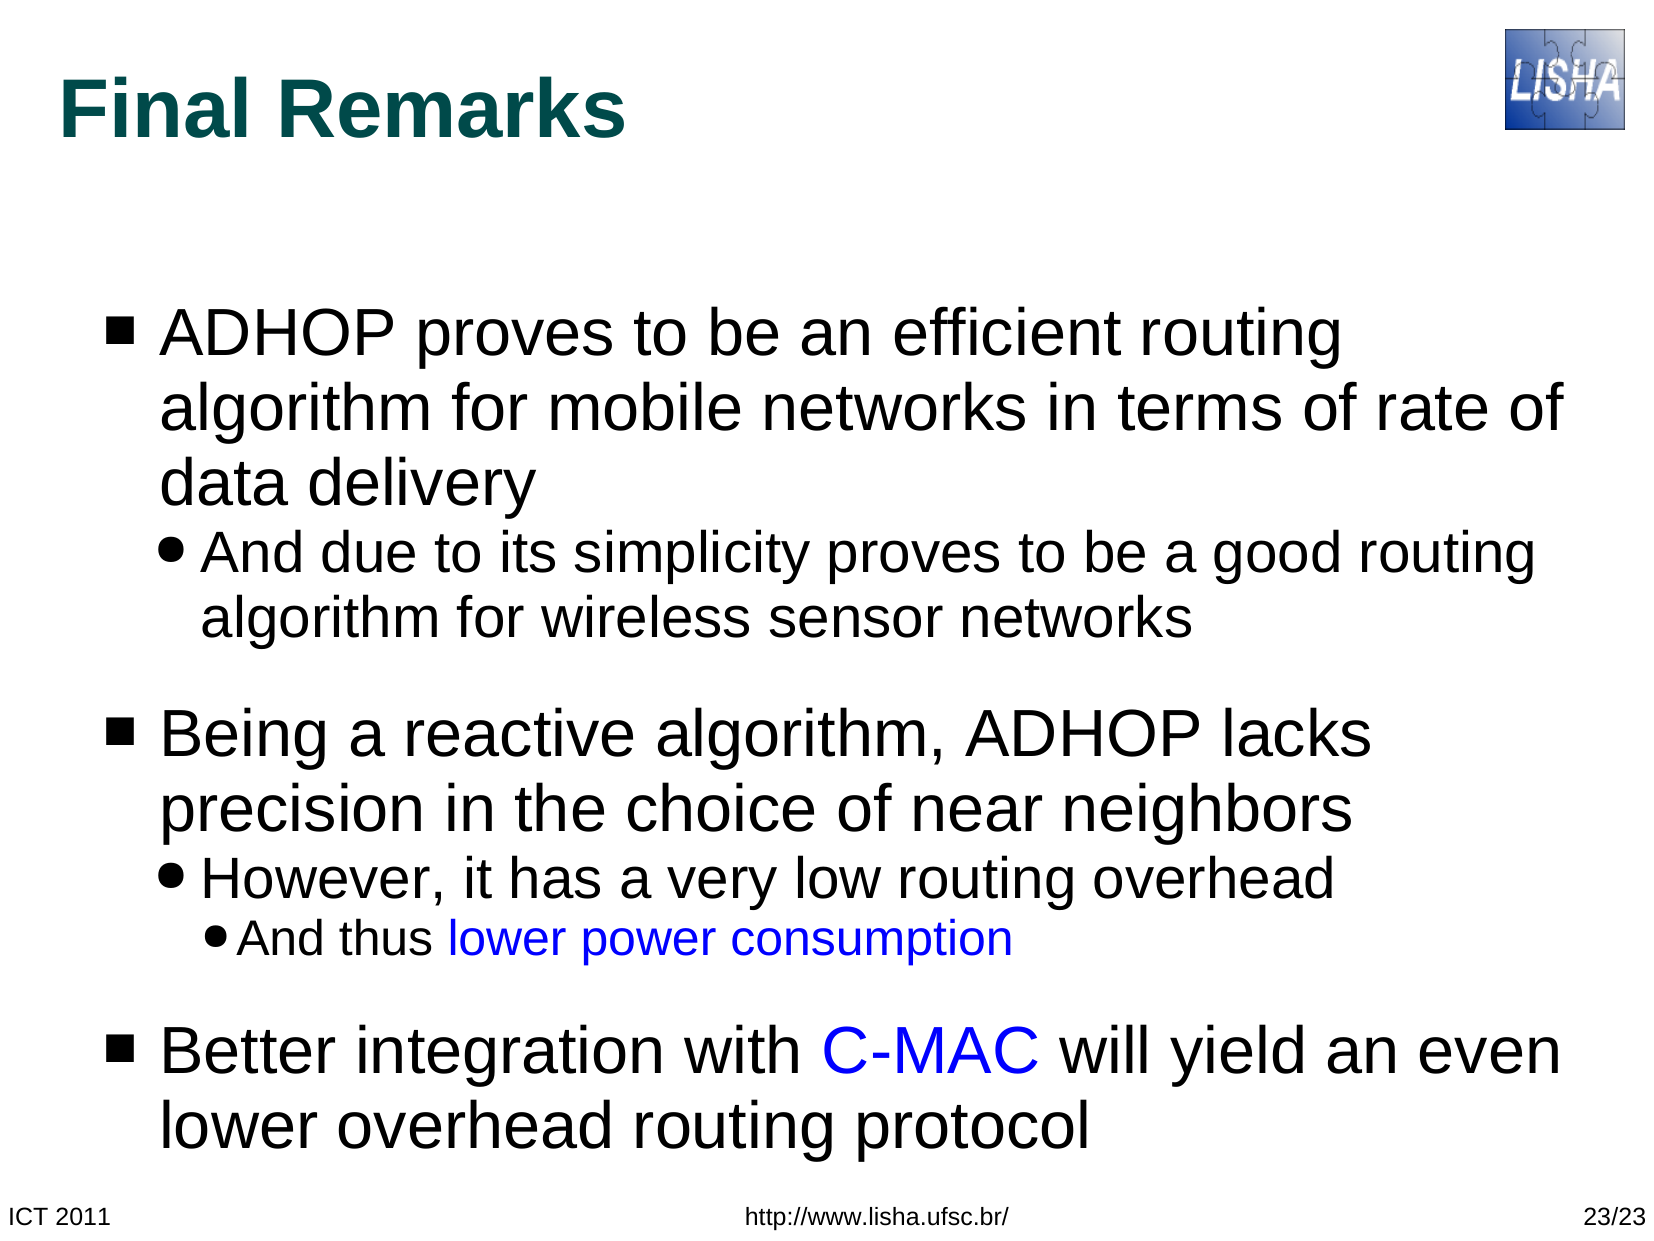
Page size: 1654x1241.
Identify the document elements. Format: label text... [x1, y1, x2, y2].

list ADHOP proves to be an efficient routing algorithm for mobile networks in terms of rate of data delivery And due to its simplicity proves to be a good routing algorithm for wireless sensor networks Being a reactive algorithm, ADHOP lacks precision in the choice of near neighbors However, it has a very low routing overhead And thus lower power consumption Better integration with C-MAC will yield an even lower overhead routing protocol [59, 295, 1595, 1182]
picture [1595, 29, 1625, 130]
title Final Remarks [58, 11, 1595, 219]
